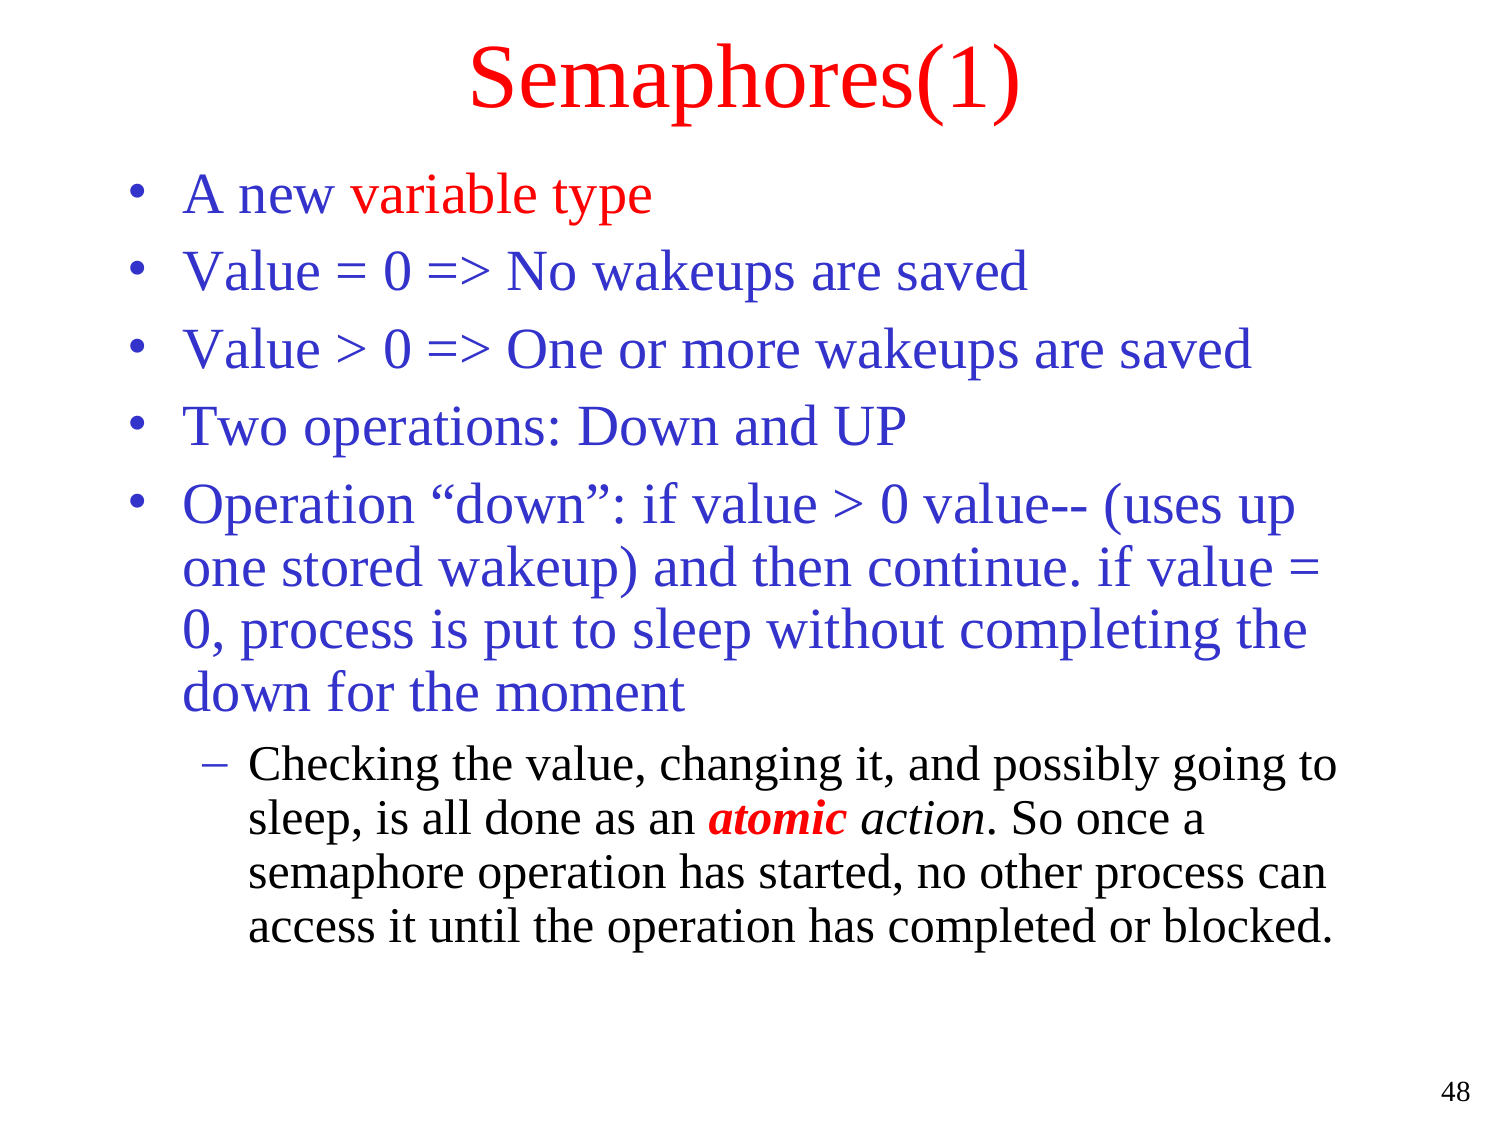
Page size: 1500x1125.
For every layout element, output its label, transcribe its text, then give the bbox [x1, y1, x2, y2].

text_box A new variable type Value = 0 => No wakeups are saved Value > 0 => One or more wakeups are saved Two operations: Down and UP Operation “down”: if value > 0 value-- (uses up one stored wakeup) and then continue. if value = 0, process is put to sleep without completing the down for the moment Checking the value, changing it, and possibly going to sleep, is all done as an atomic action. So once a semaphore operation has started, no other process can access it until the operation has completed or blocked. [112, 155, 1388, 1000]
text_box Semaphores(1) [107, 0, 1383, 141]
text_box <number> [1404, 1064, 1486, 1125]
